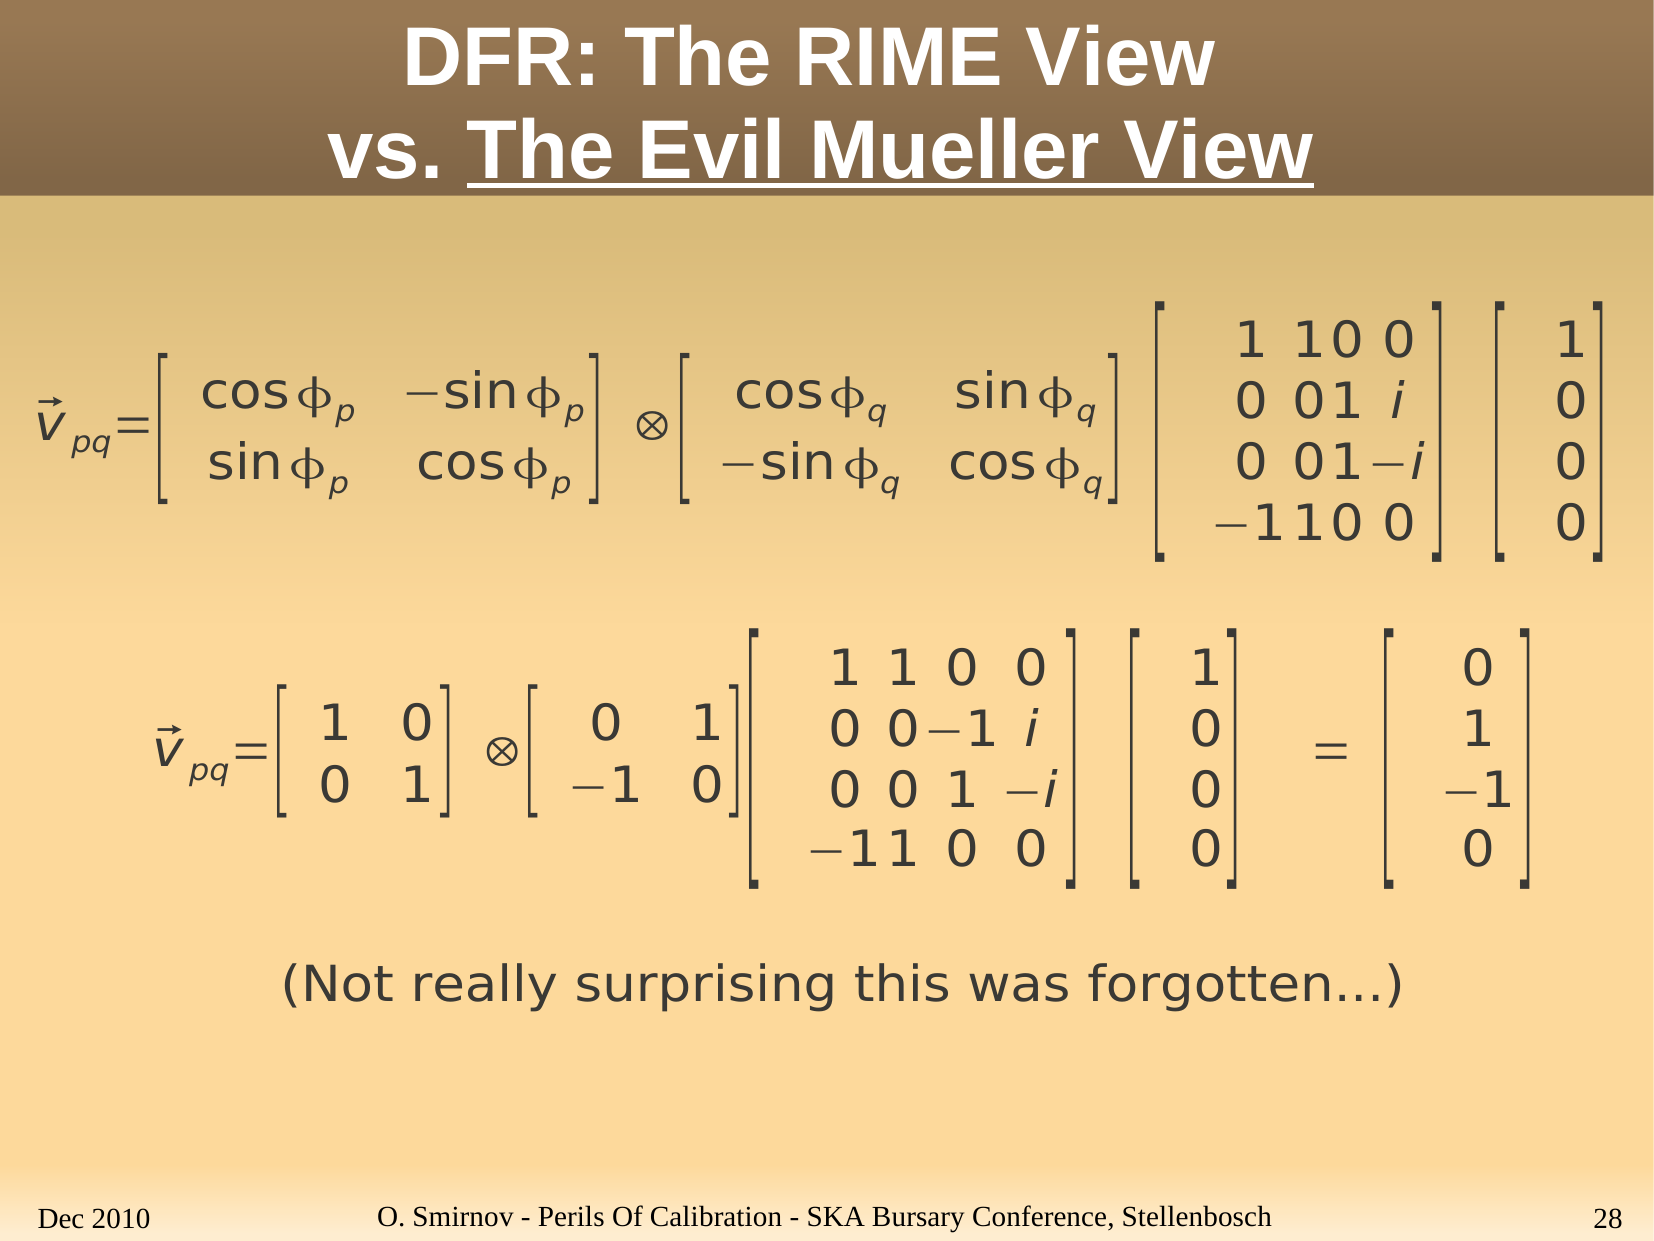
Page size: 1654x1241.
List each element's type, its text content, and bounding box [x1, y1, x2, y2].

title DFR: The RIME View vs. The Evil Mueller View [76, 0, 1565, 208]
chart [27, 299, 1654, 1013]
picture [0, 0, 1654, 1241]
